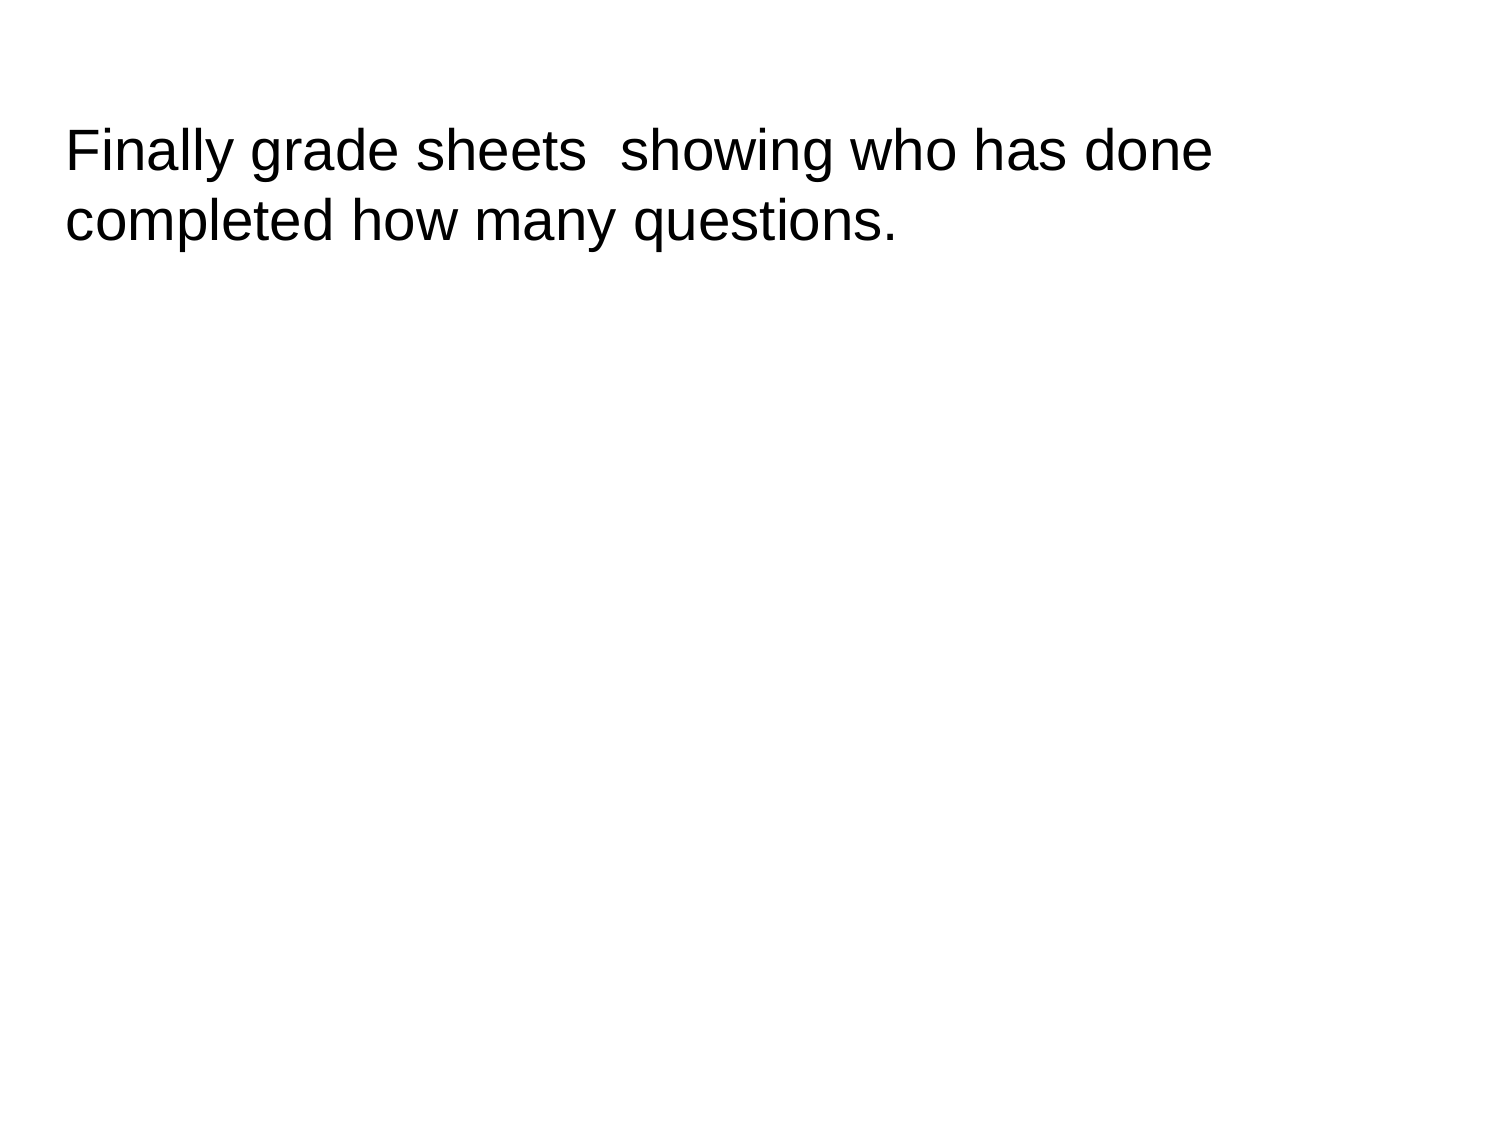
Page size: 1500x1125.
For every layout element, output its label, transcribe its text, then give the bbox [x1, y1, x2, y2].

text_box Finally grade sheets showing who has done completed how many questions. [51, 97, 1449, 223]
